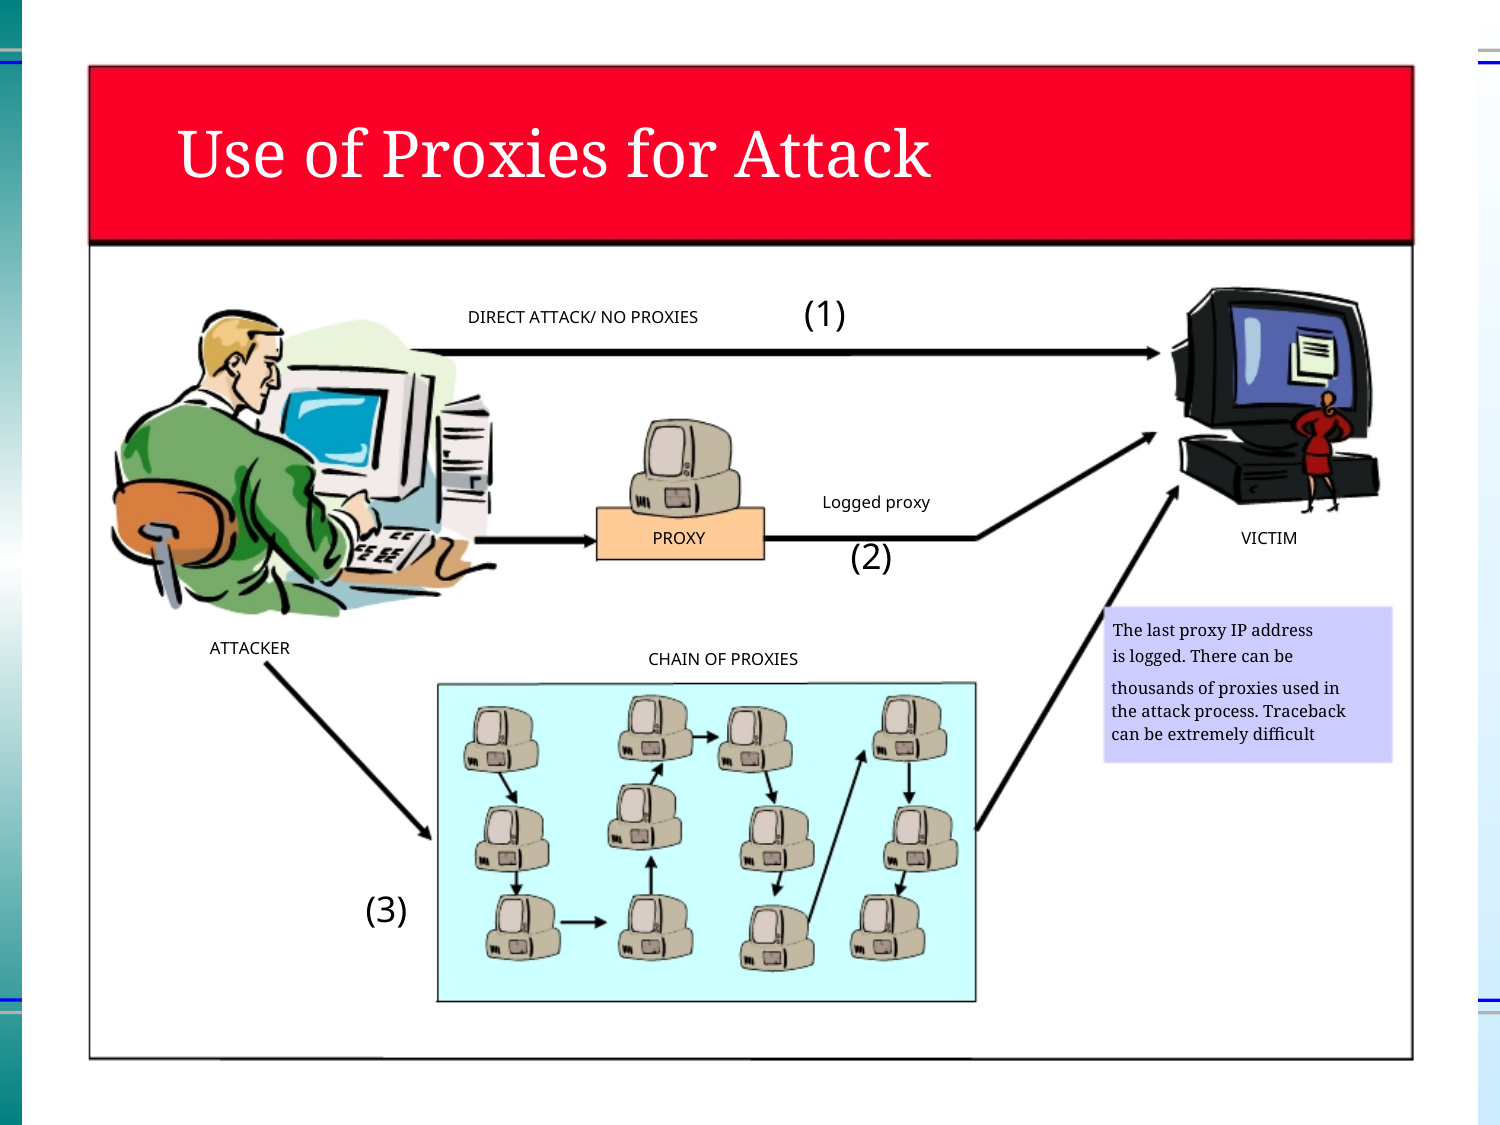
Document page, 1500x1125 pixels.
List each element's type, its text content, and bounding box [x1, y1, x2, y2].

text_box DIRECT ATTACK/ NO PROXIES [467, 300, 718, 335]
text_box The last proxy IP address [1112, 613, 1333, 648]
text_box Logged proxy [822, 485, 950, 520]
text_box ATTACKER [209, 631, 310, 666]
picture [22, 0, 1500, 1125]
text_box thousands of proxies used in the attack process. Traceback can be extremely difficult [1111, 666, 1368, 752]
text_box VICTIM [1241, 521, 1318, 556]
text_box (2) [850, 532, 917, 585]
text_box PROXY [652, 522, 725, 556]
text_box is logged. There can be [1112, 639, 1313, 666]
text_box (3) [365, 885, 432, 938]
text_box CHAIN OF PROXIES [648, 643, 818, 677]
text_box (1) [804, 289, 871, 342]
text_box Use of Proxies for Attack [177, 116, 964, 199]
